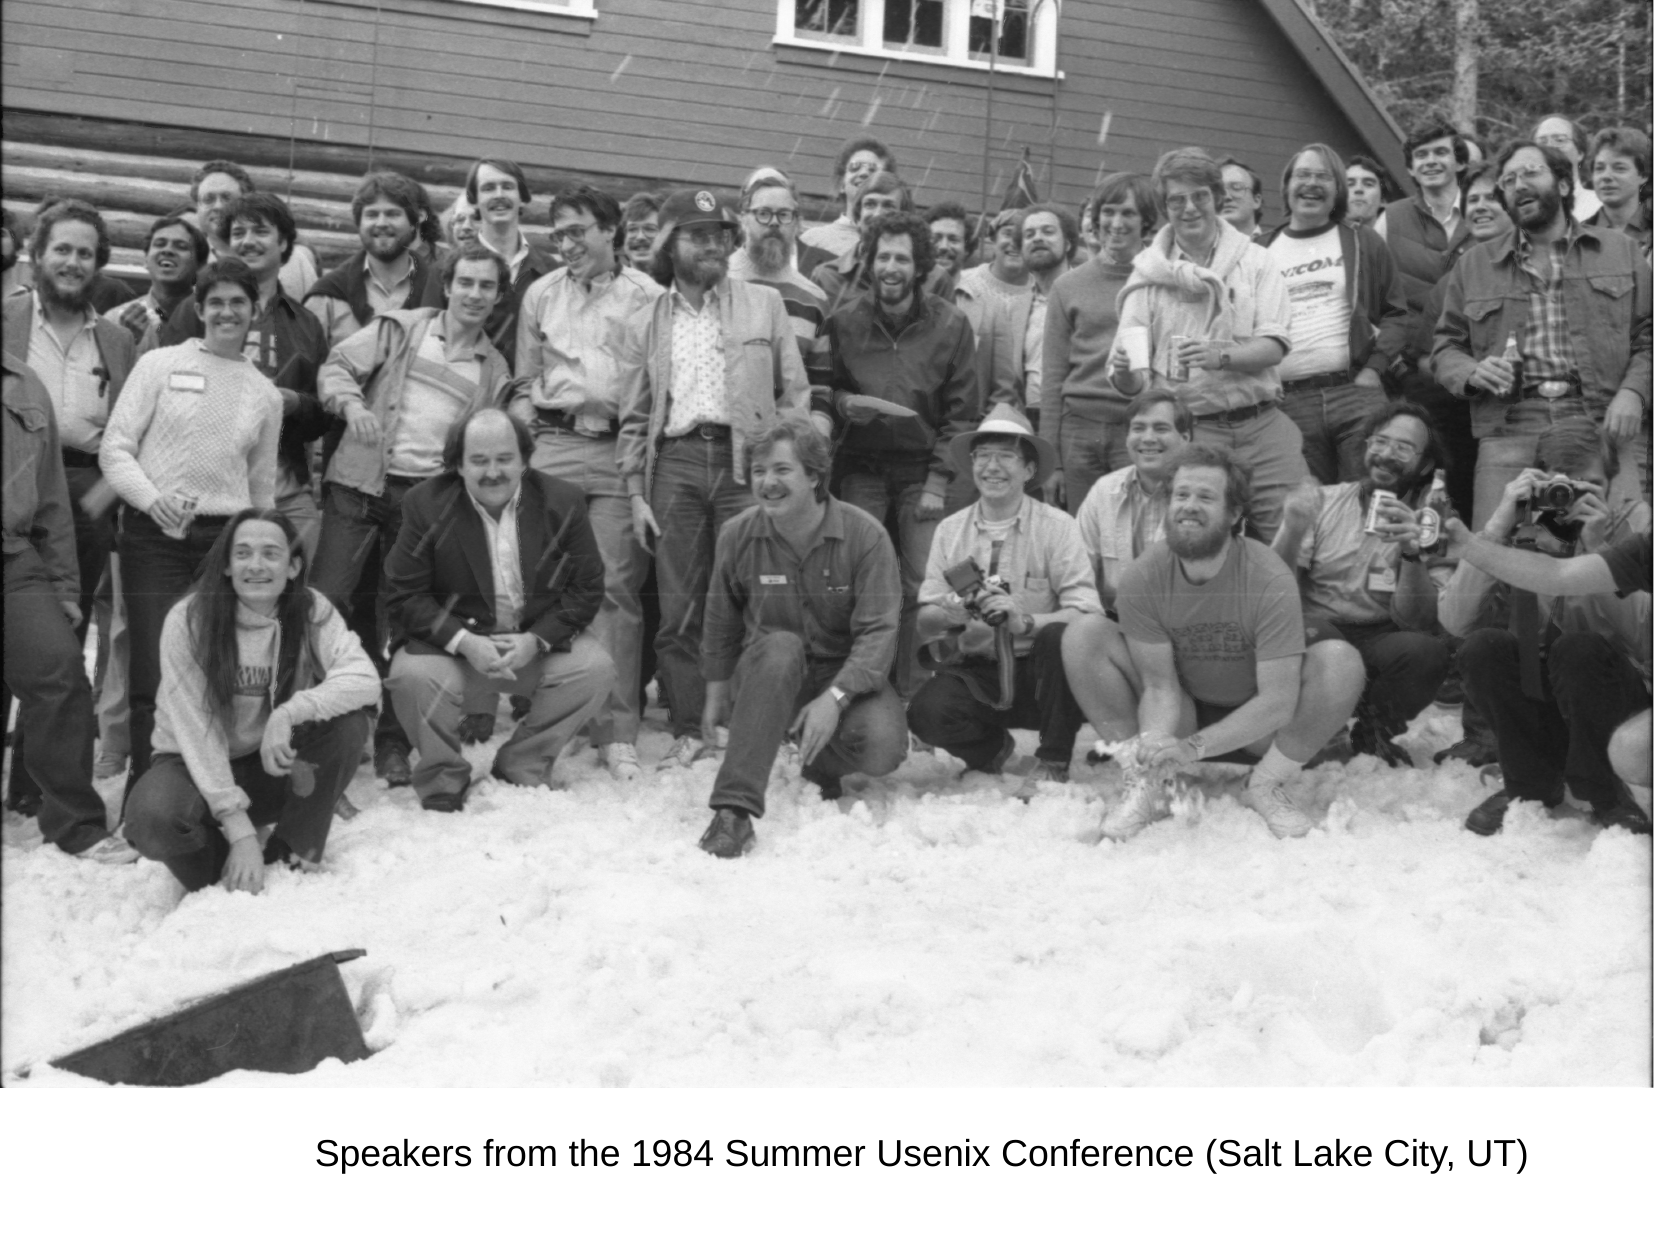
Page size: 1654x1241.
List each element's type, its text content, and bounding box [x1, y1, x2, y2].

text_box Speakers from the 1984 Summer Usenix Conference (Salt Lake City, UT) [300, 1125, 1576, 1182]
picture [0, 0, 1654, 1088]
